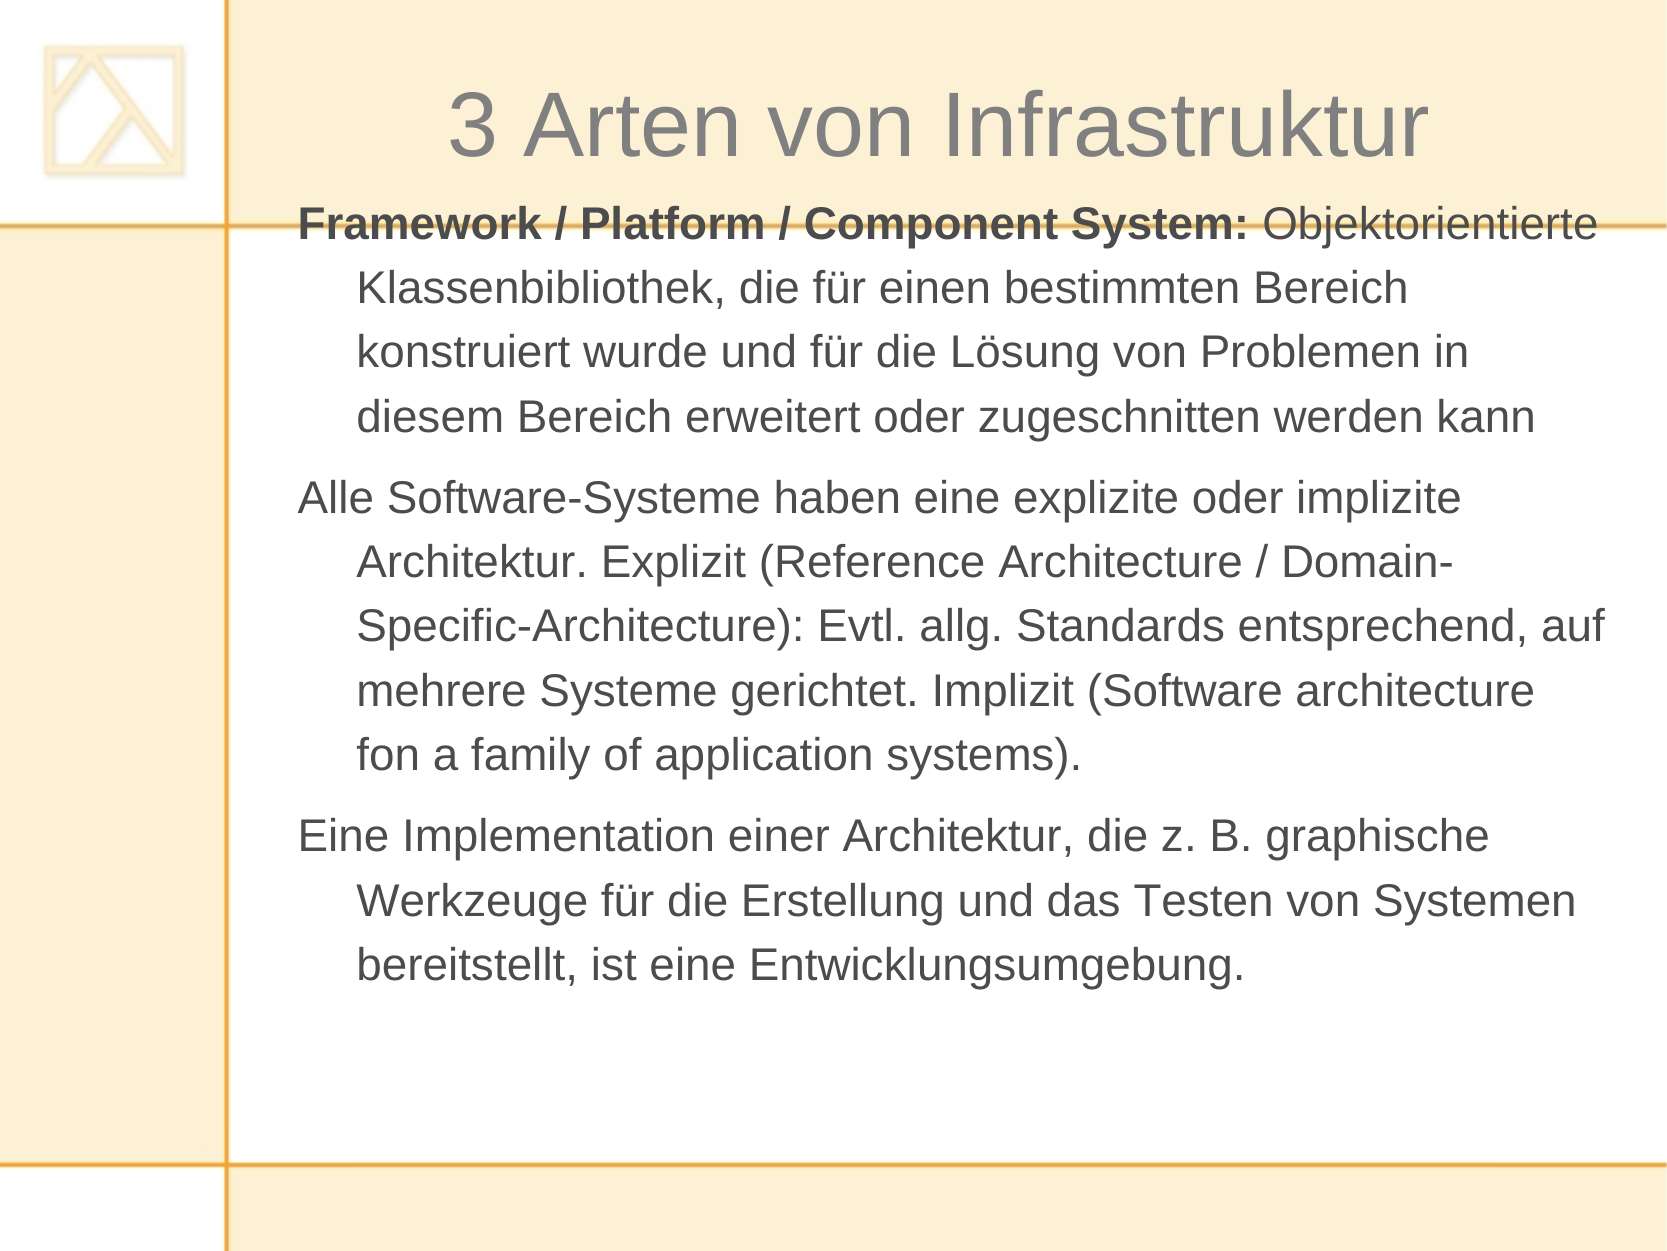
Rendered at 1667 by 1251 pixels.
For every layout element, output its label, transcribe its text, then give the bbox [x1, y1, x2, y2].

title 3 Arten von Infrastruktur [268, 0, 1611, 185]
list Framework / Platform / Component System: Objektorientierte Klassenbibliothek, die für einen bestimmten Bereich konstruiert wurde und für die Lösung von Problemen in diesem Bereich erweitert oder zugeschnitten werden kann Alle Software-Systeme haben eine explizite oder implizite Architektur. Explizit (Reference Architecture / Domain-Specific-Architecture): Evtl. allg. Standards entsprechend, auf mehrere Systeme gerichtet. Implizit (Software architecture fon a family of application systems). Eine Implementation einer Architektur, die z. B. graphische Werkzeuge für die Erstellung und das Testen von Systemen bereitstellt, ist eine Entwicklungsumgebung. [268, 185, 1611, 1188]
picture [0, 0, 1667, 1251]
